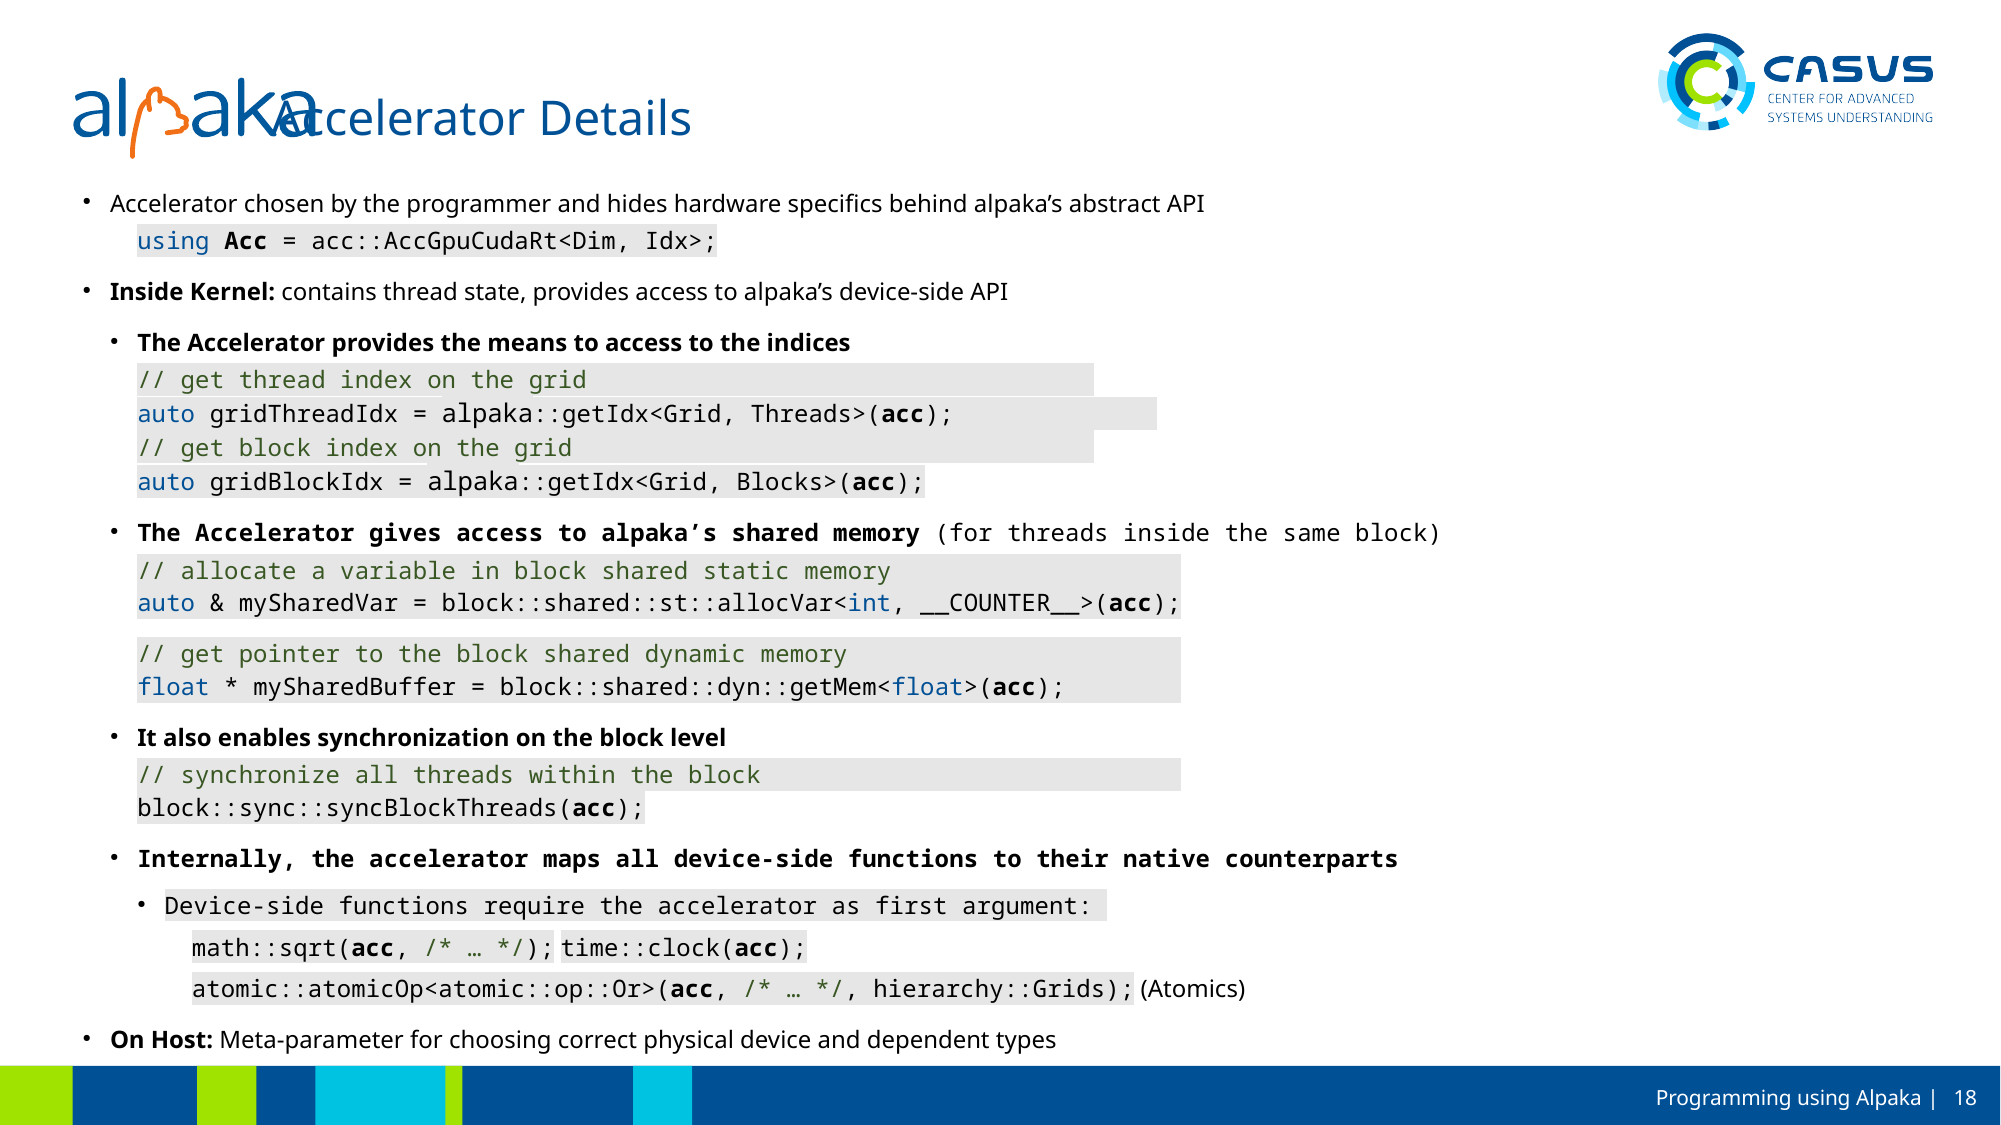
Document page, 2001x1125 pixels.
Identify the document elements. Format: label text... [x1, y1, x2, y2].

list Accelerator chosen by the programmer and hides hardware specifics behind alpaka’s abstract API using Acc = acc::AccGpuCudaRt<Dim, Idx>; Inside Kernel: contains thread state, provides access to alpaka’s device-side API The Accelerator provides the means to access to the indices // get thread index on the grid auto gridThreadIdx = alpaka::getIdx<Grid, Threads>(acc); // get block index on the grid auto gridBlockIdx = alpaka::getIdx<Grid, Blocks>(acc); The Accelerator gives access to alpaka’s shared memory (for threads inside the same block) // allocate a variable in block shared static memory auto & mySharedVar = block::shared::st::allocVar<int, __COUNTER__>(acc); // get pointer to the block shared dynamic memory float * mySharedBuffer = block::shared::dyn::getMem<float>(acc); It also enables synchronization on the block level // synchronize all threads within the block block::sync::syncBlockThreads(acc); Internally, the accelerator maps all device-side functions to their native counterparts Device-side functions require the accelerator as first argument: math::sqrt(acc, /* … */); time::clock(acc); atomic::atomicOp<atomic::op::Or>(acc, /* … */, hierarchy::Grids); (Atomics) On Host: Meta-parameter for choosing correct physical device and dependent types [82, 153, 1678, 1063]
picture [1658, 33, 1933, 131]
picture [72, 76, 317, 160]
title Accelerator Details [317, 82, 1394, 151]
